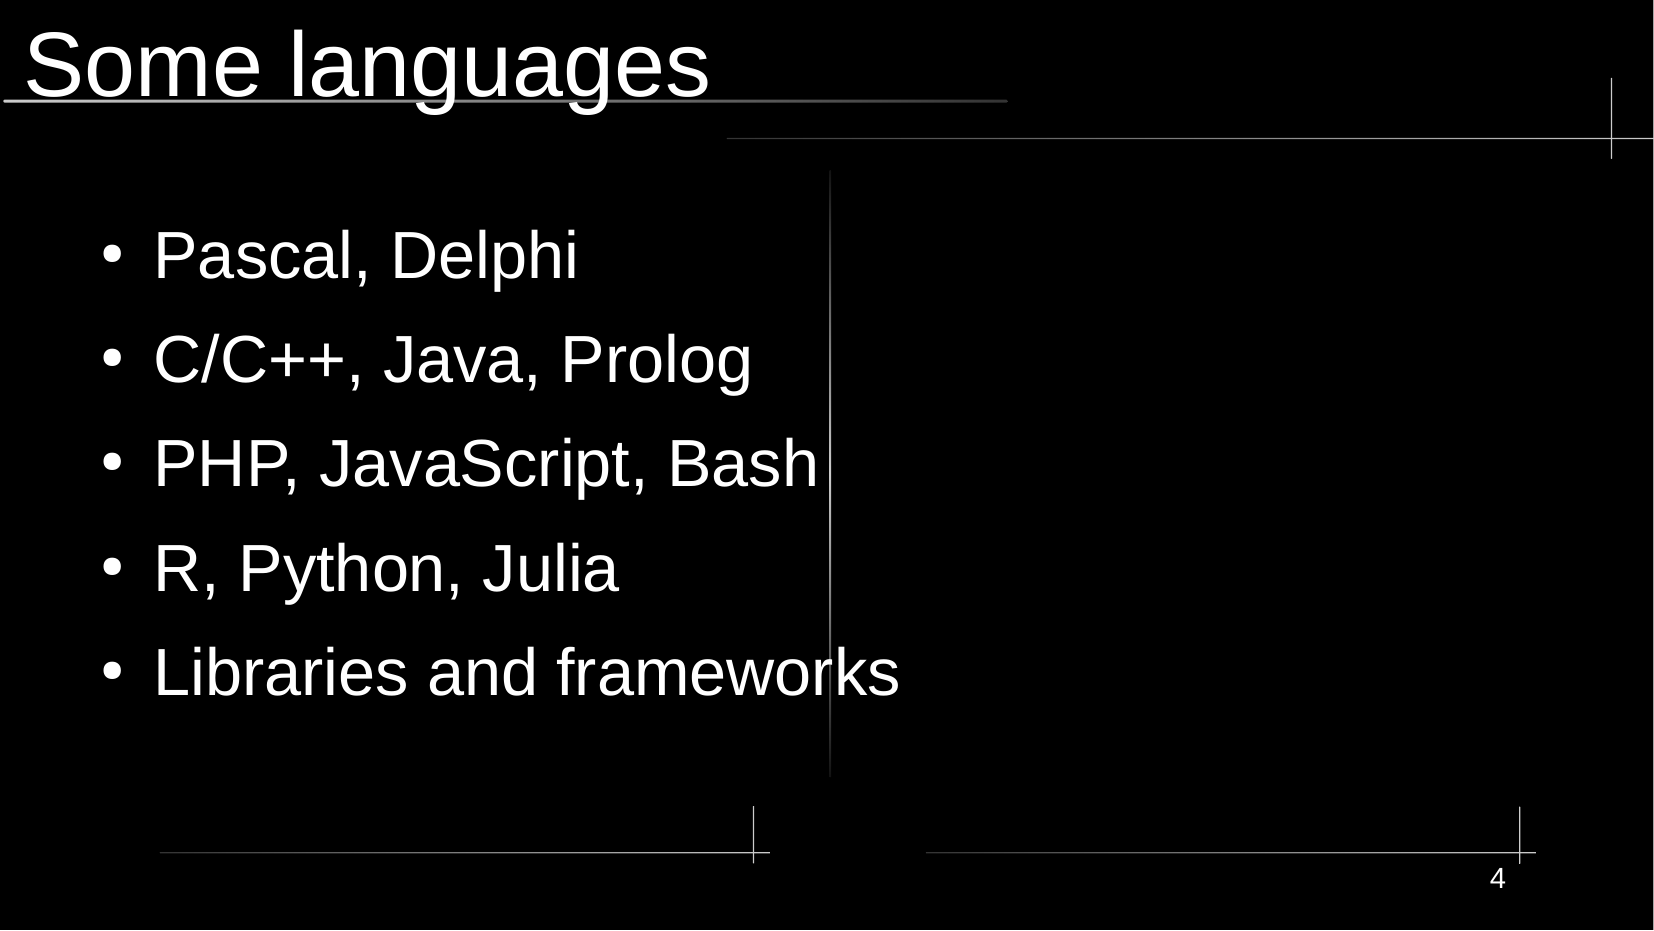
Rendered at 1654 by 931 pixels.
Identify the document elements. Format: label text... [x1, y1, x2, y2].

list Pascal, Delphi C/C++, Java, Prolog PHP, JavaScript, Bash R, Python, Julia Libraries and frameworks [82, 217, 1571, 758]
title Some languages [23, 11, 1589, 119]
